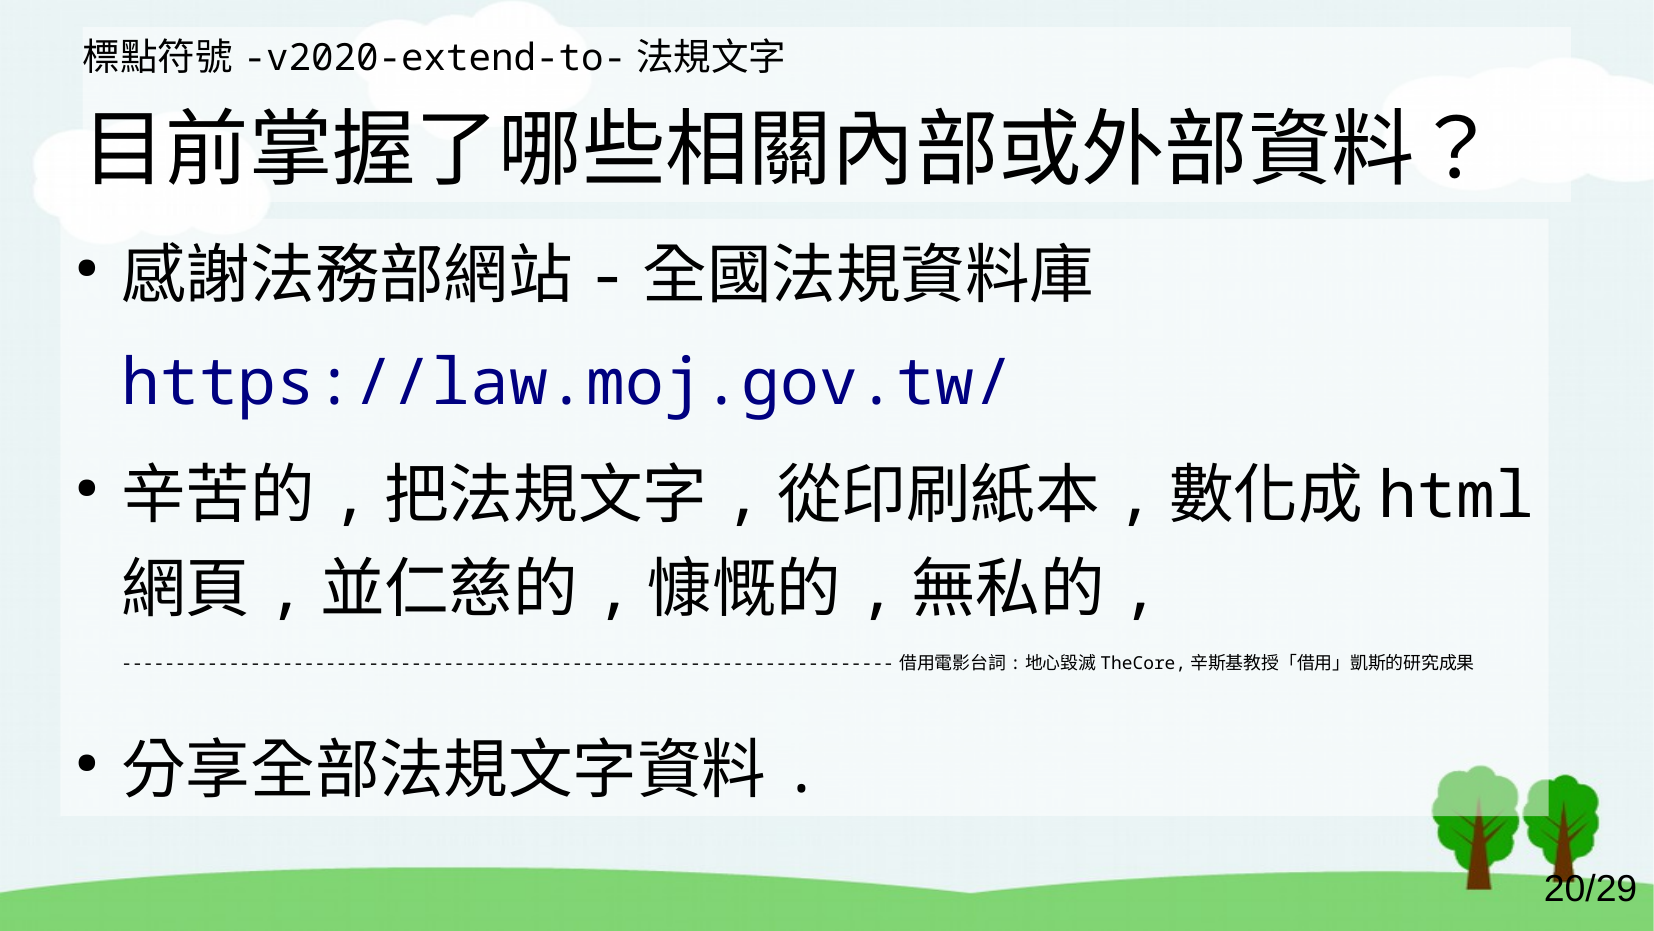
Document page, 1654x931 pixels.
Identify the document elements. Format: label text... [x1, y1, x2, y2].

picture [0, 0, 1654, 931]
title 標點符號-v2020-extend-to-法規文字 目前掌握了哪些相關內部或外部資料？ [82, 37, 1571, 193]
list 感謝法務部網站-全國法規資料庫 https://law.moj.gov.tw/ 辛苦的,把法規文字,從印刷紙本,數化成html網頁,並仁慈的,慷慨的,無私的, ------------------------------------------------------------------------借用電影台詞:地心毀滅TheCore,辛斯基教授「借用」凱斯的研究成果 分享全部法規文字資料. [60, 218, 1549, 817]
text_box <編號>/29 [1192, 860, 1653, 931]
